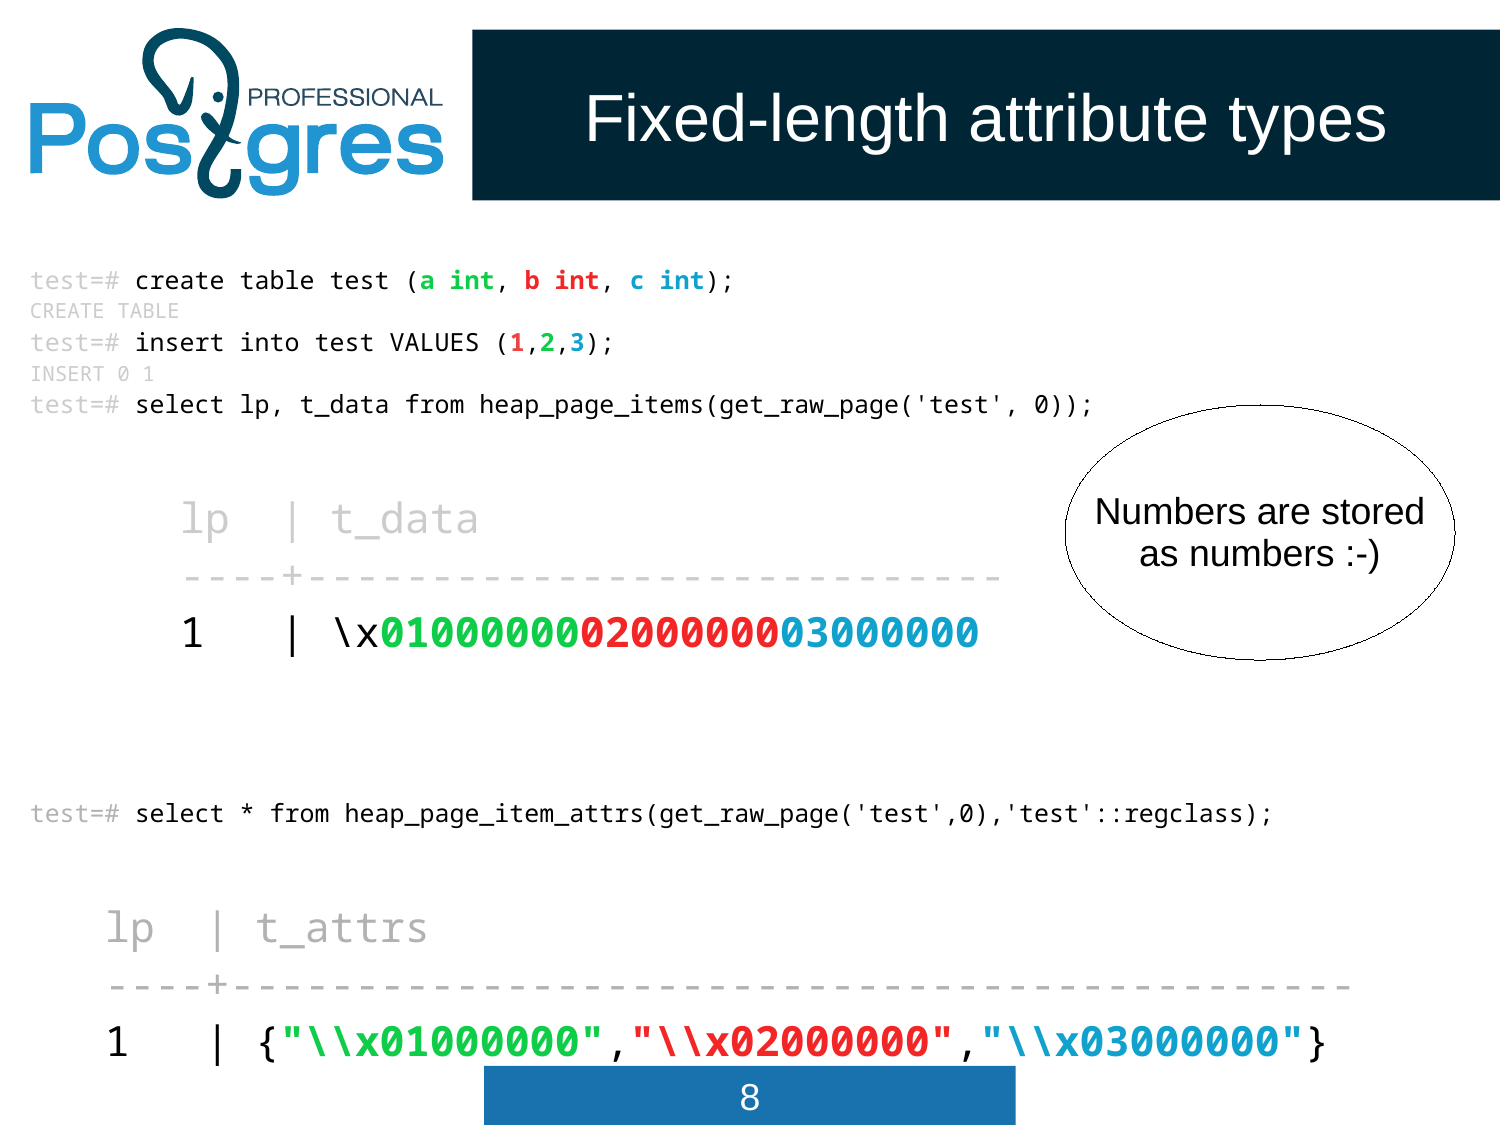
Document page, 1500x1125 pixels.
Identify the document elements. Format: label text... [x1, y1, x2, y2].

text_box test=# create table test (a int, b int, c int); CREATE TABLE test=# insert into test VALUES (1,2,3); INSERT 0 1 test=# select lp, t_data from heap_page_items(get_raw_page('test', 0)); lp | t_data ----+---------------------------- 1 | \x010000000200000003000000 test=# select * from heap_page_item_attrs(get_raw_page('test',0),'test'::regclass); lp | t_attrs ----+--------------------------------------------- 1 | {"\\x01000000","\\x02000000","\\x03000000"} [15, 254, 1456, 1030]
title Fixed-length attribute types [472, 29, 1500, 201]
text_box Numbers are stored as numbers :-) [1065, 404, 1456, 661]
